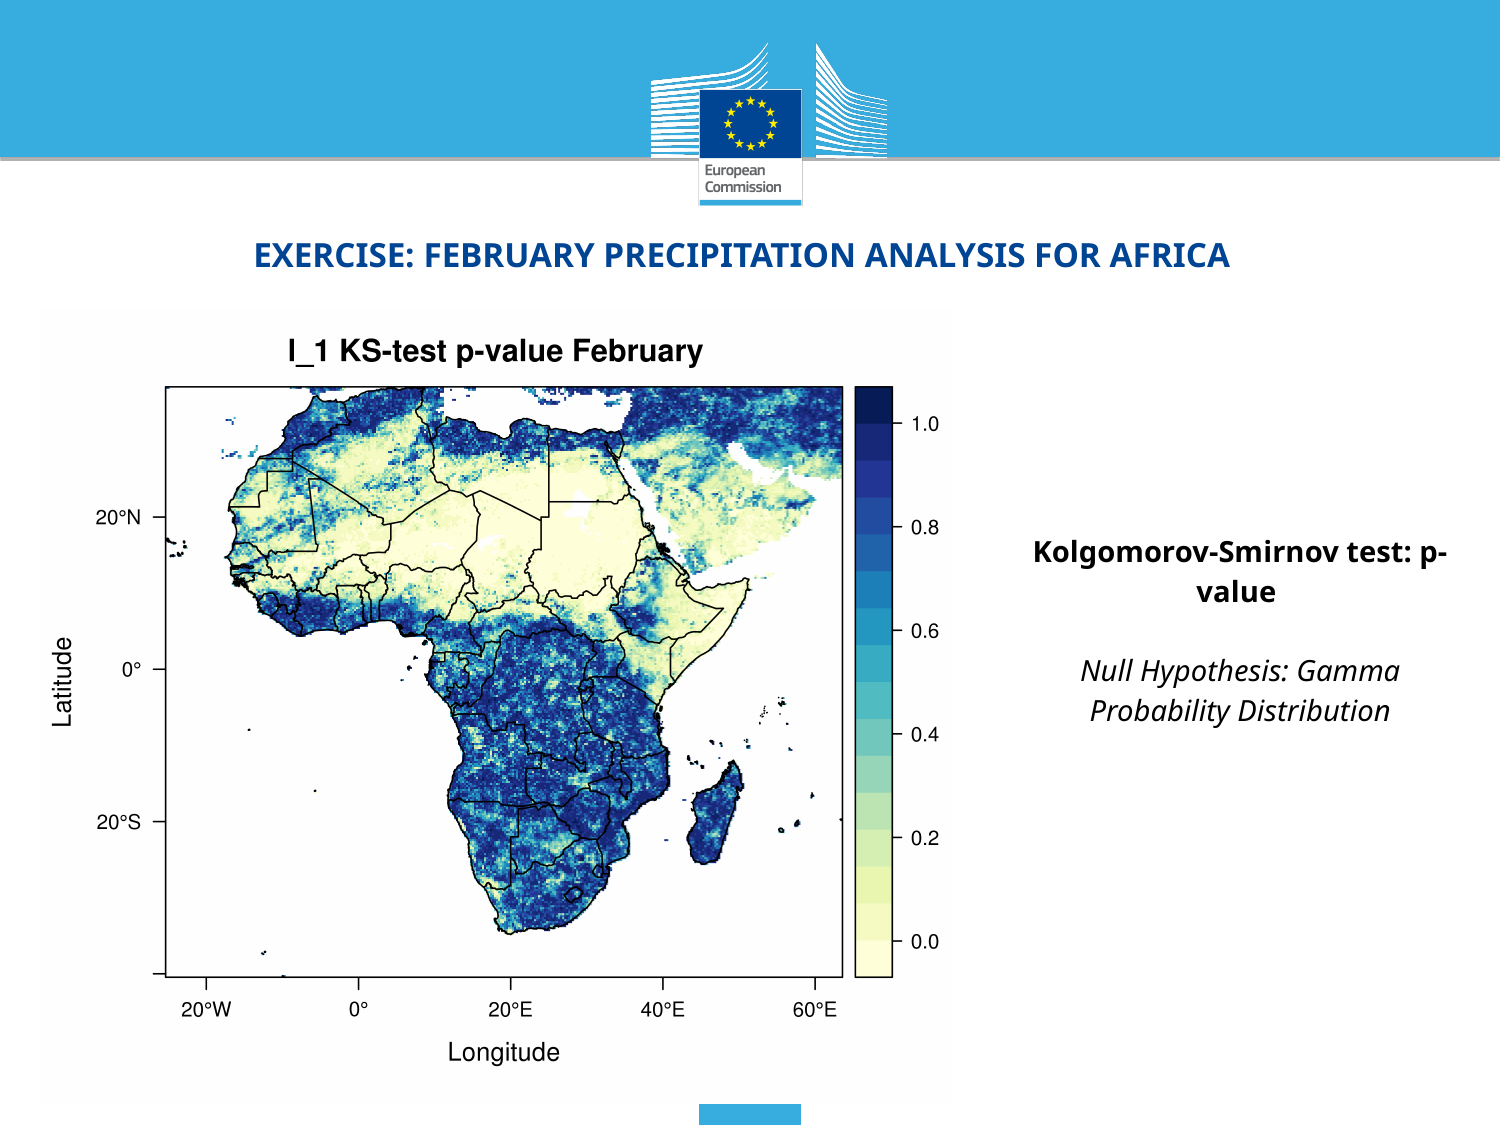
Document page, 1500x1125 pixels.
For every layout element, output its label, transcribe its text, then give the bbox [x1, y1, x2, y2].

text_box EXERCISE: FEBRUARY PRECIPITATION ANALYSIS FOR AFRICA [15, 224, 1471, 286]
picture [39, 308, 952, 1125]
picture [651, 42, 887, 207]
text_box Kolgomorov-Smirnov test: p-value Null Hypothesis: Gamma Probability Distribution [975, 523, 1471, 754]
